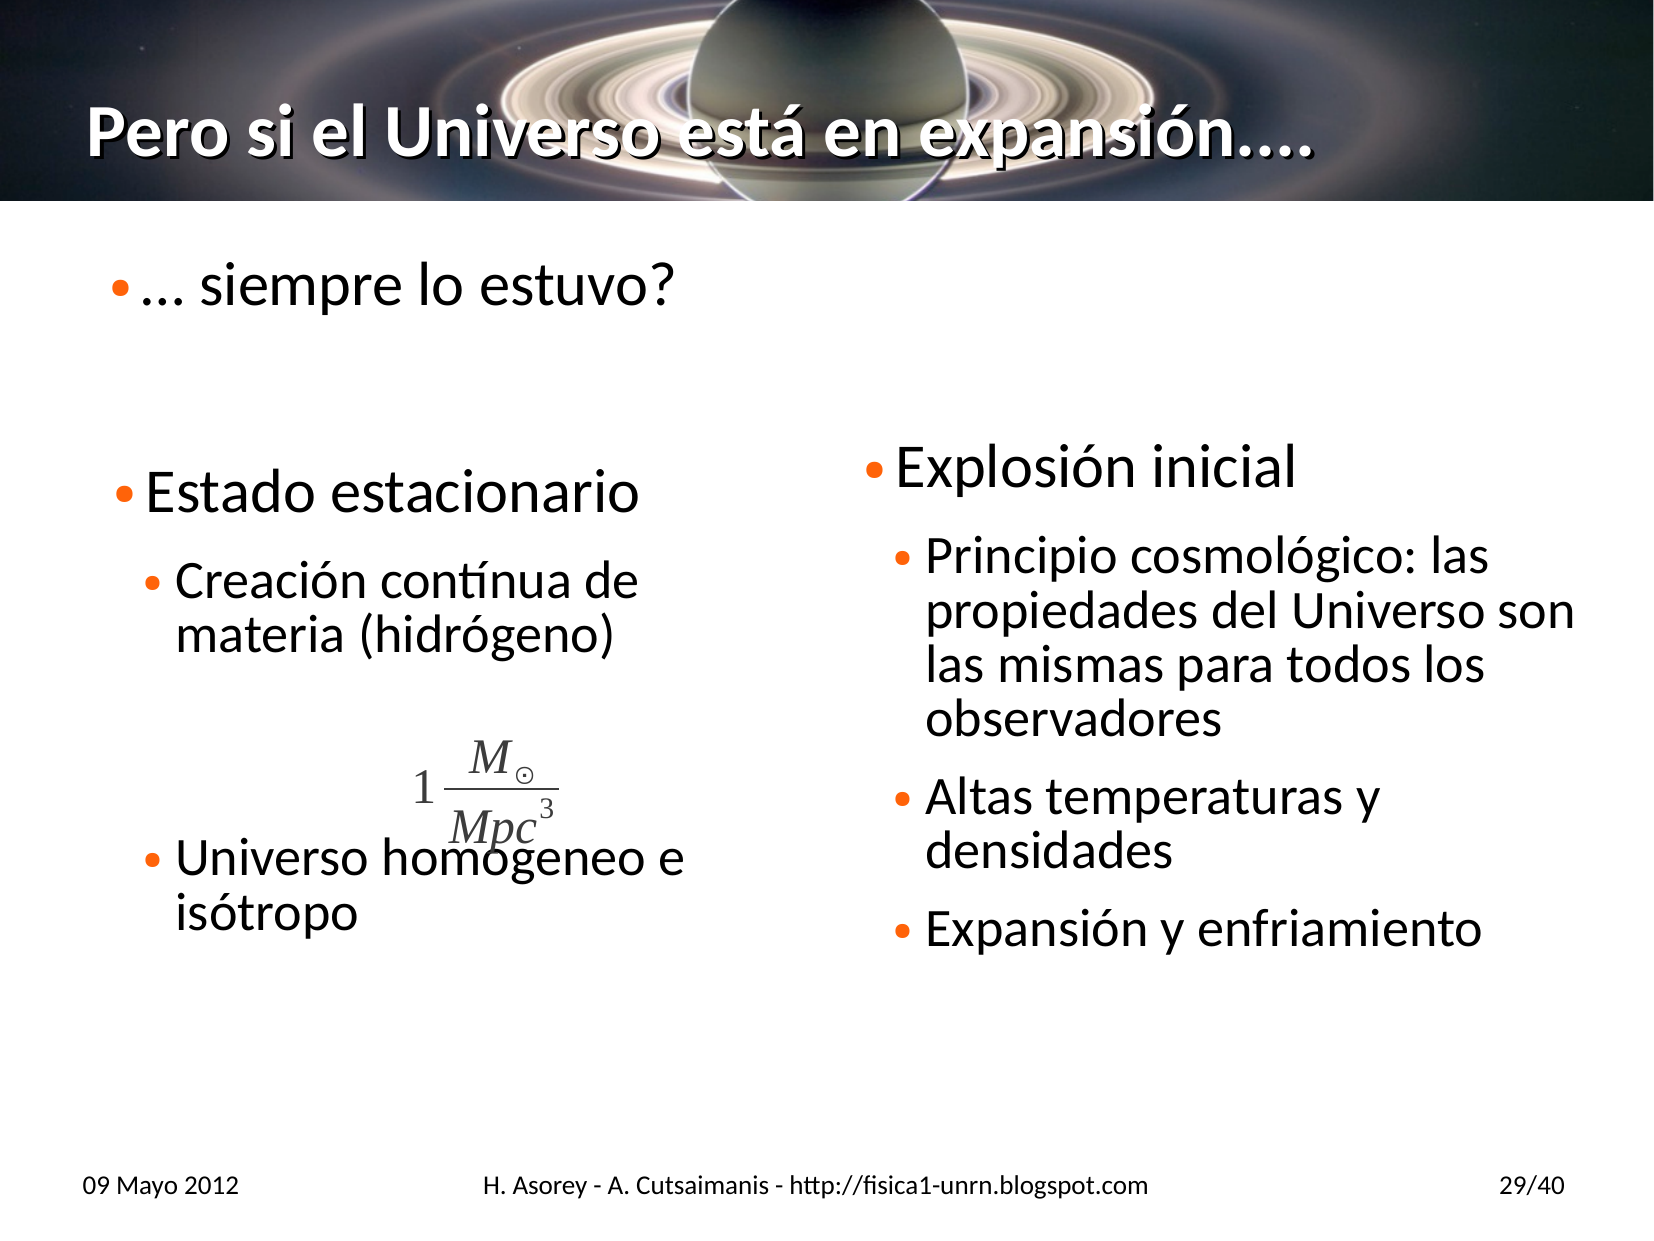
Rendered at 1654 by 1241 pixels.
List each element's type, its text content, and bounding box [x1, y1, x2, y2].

chart [405, 729, 567, 856]
picture [0, 0, 1654, 201]
title Pero si el Universo está en expansión.... [86, 49, 1576, 226]
list Explosión inicial Principio cosmológico: las propiedades del Universo son las mismas para todos los observadores Altas temperaturas y densidades Expansión y enfriamiento [833, 440, 1606, 1156]
list … siempre lo estuvo? [79, 258, 1568, 541]
list Estado estacionario Creación contínua de materia (hidrógeno) Universo homogeneo e isótropo [83, 541, 811, 1165]
